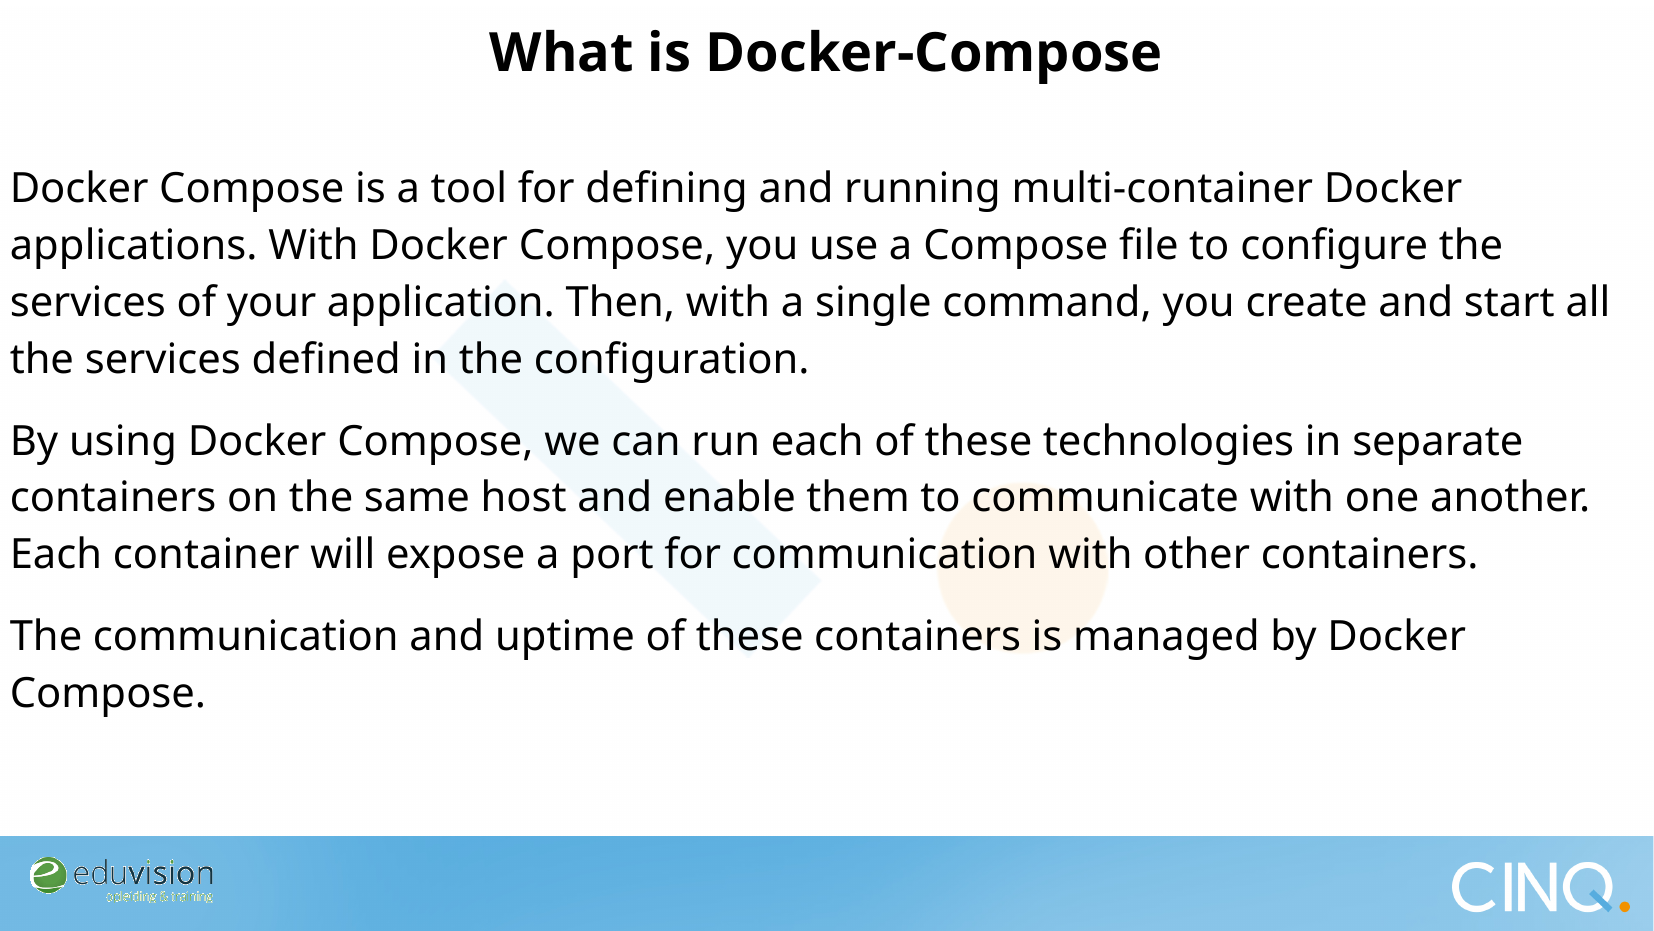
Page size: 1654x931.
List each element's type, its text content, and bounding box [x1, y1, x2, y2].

picture [42, 697, 55, 704]
picture [132, 697, 145, 704]
text_box Docker Compose is a tool for defining and running multi-container Docker applications. With Docker Compose, you use a Compose file to configure the services of your application. Then, with a single command, you create and start all the services defined in the configuration. By using Docker Compose, we can run each of these technologies in separate containers on the same host and enable them to communicate with one another. Each container will expose a port for communication with other containers. The communication and uptime of these containers is managed by Docker Compose. [0, 150, 1654, 697]
picture [0, 6, 1654, 150]
picture [107, 697, 119, 704]
picture [0, 697, 1654, 931]
